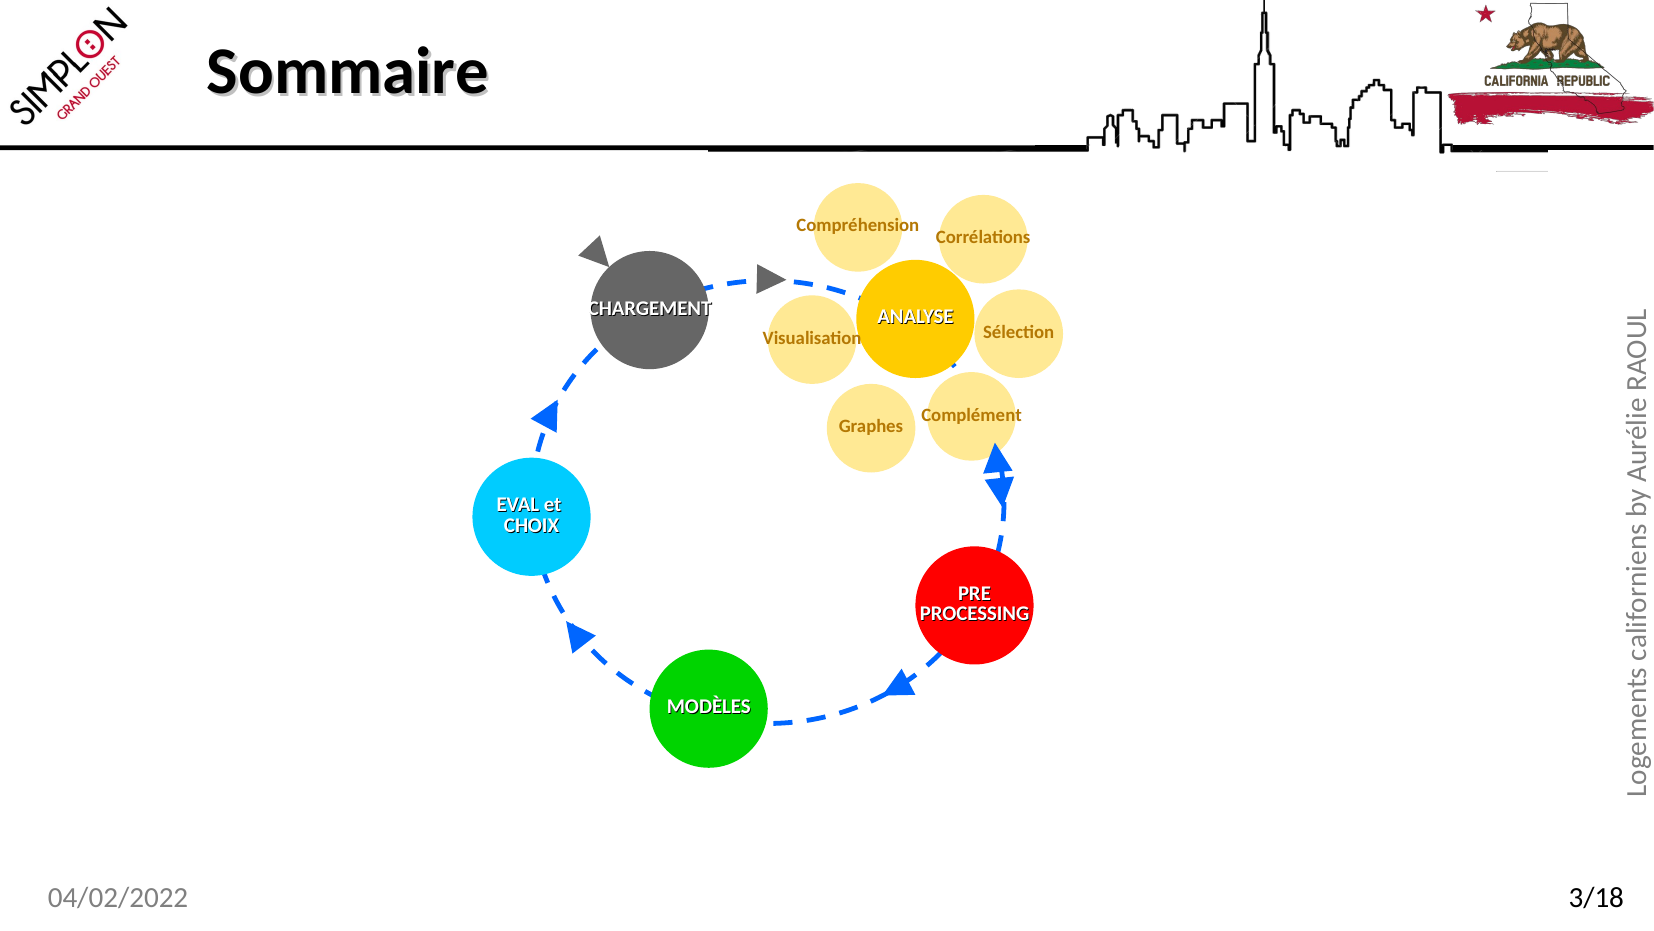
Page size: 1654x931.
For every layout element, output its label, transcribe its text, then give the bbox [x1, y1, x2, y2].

picture [708, 0, 1654, 172]
text_box Sélection [974, 289, 1064, 379]
text_box CHARGEMENT [590, 250, 709, 370]
text_box MODÈLES [649, 649, 768, 768]
title Sommaire [206, 24, 1447, 129]
text_box Visualisation [767, 295, 857, 384]
text_box Compréhension [813, 183, 903, 272]
text_box Complément [927, 372, 1016, 461]
text_box Graphes [826, 383, 916, 473]
text_box [578, 235, 610, 268]
picture [2, 2, 147, 145]
text_box PRE PROCESSING [915, 546, 1034, 665]
text_box [530, 264, 1015, 724]
text_box ANALYSE [856, 259, 975, 379]
text_box EVAL et CHOIX [472, 457, 591, 576]
text_box Corrélations [938, 194, 1028, 284]
